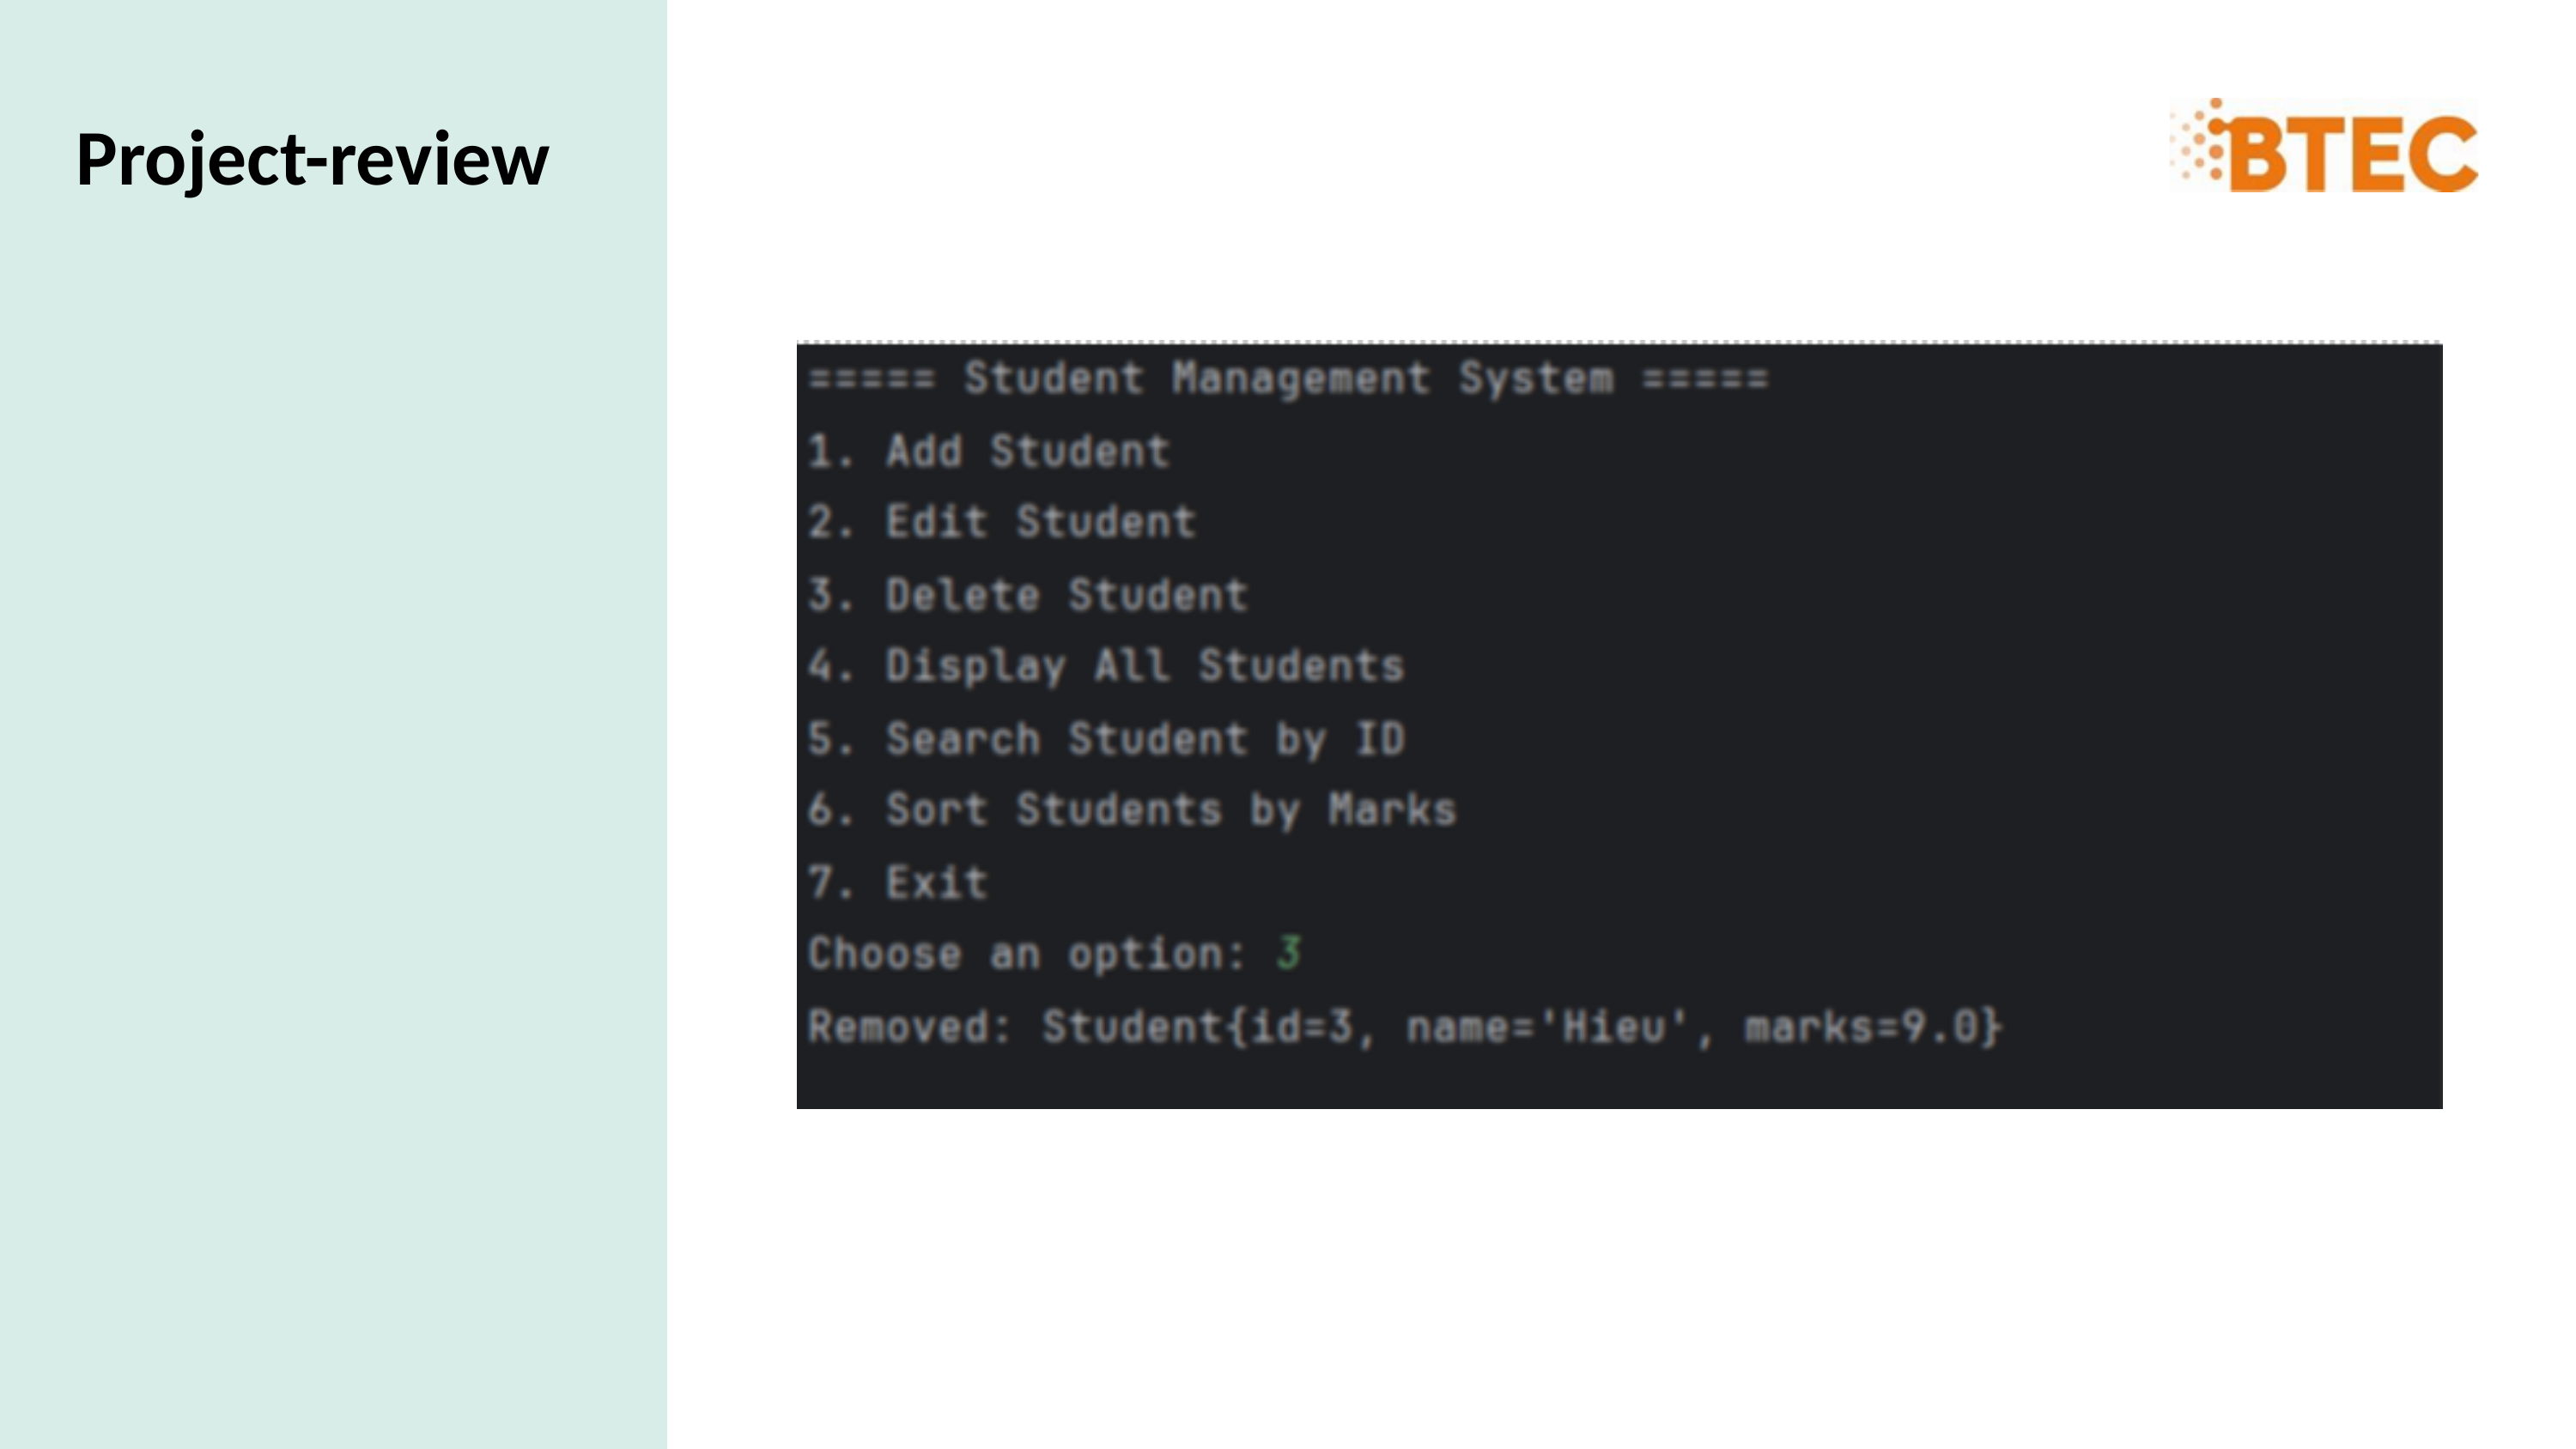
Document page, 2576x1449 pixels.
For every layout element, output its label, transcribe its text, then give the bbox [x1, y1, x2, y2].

picture [797, 340, 2443, 1109]
text_box Project-review [76, 69, 922, 190]
text_box [0, 0, 667, 1449]
text_box [2169, 98, 2479, 192]
